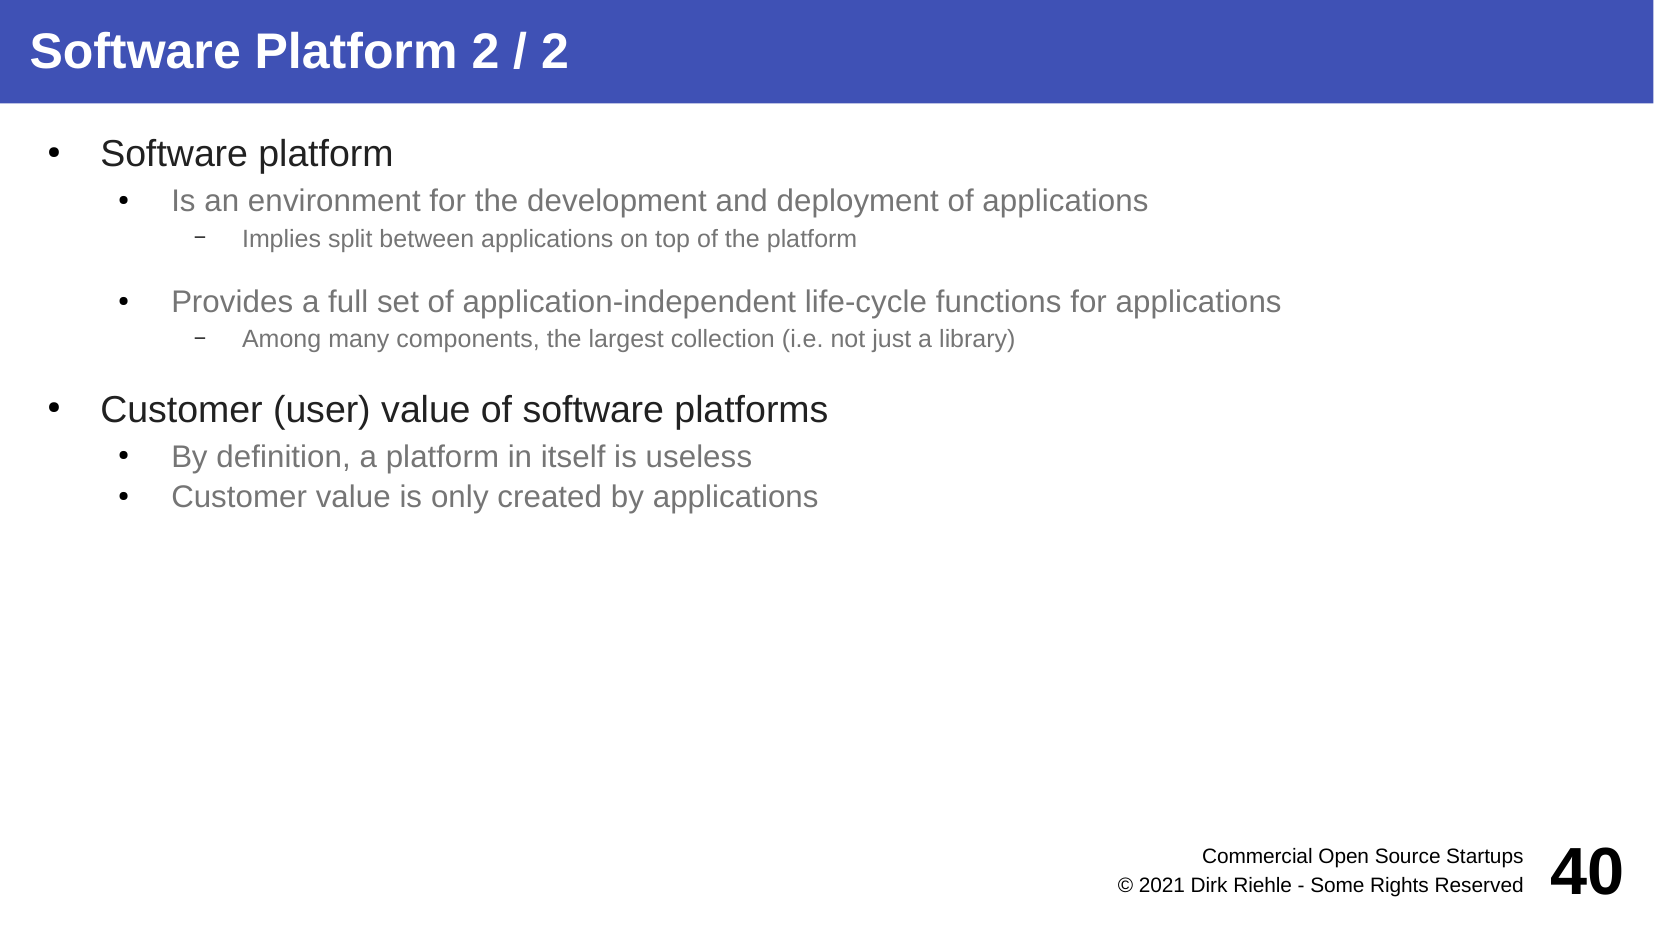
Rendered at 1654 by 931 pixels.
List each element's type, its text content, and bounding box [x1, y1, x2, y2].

list Software platform Is an environment for the development and deployment of applications Implies split between applications on top of the platform Provides a full set of application-independent life-cycle functions for applications Among many components, the largest collection (i.e. not just a library) Customer (user) value of software platforms By definition, a platform in itself is useless Customer value is only created by applications [29, 132, 1625, 813]
title Software Platform 2 / 2 [0, 0, 1654, 104]
